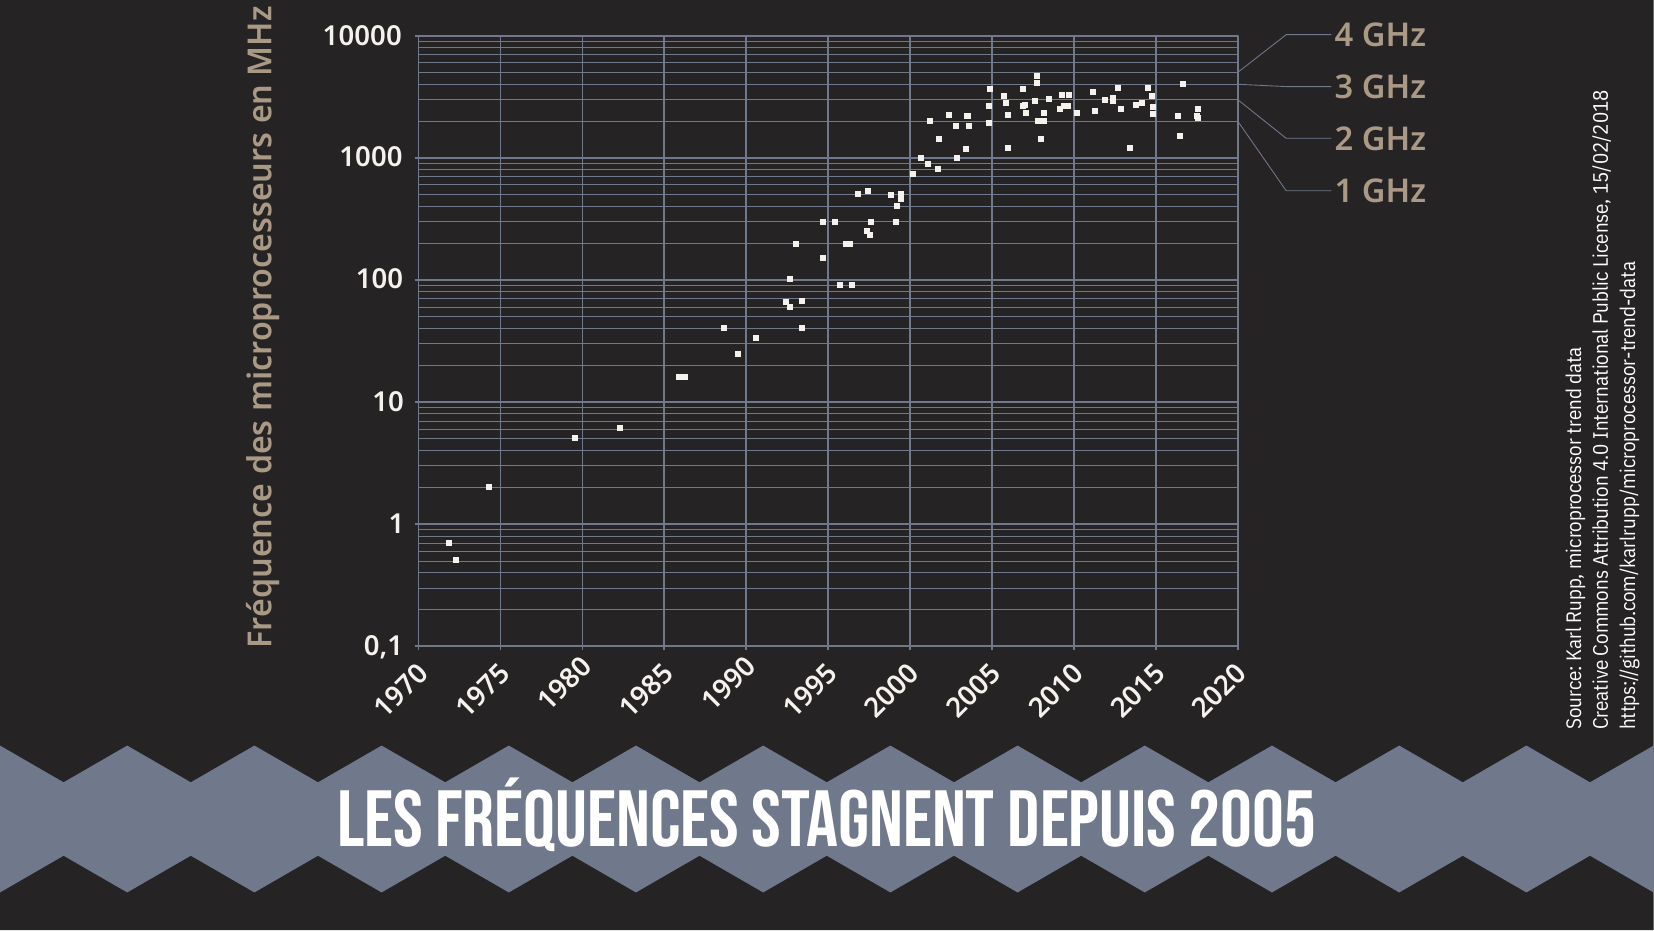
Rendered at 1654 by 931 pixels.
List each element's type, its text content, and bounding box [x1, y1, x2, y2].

picture [0, 0, 1552, 742]
title Les fréquences stagnent depuis 2005 [54, 768, 1600, 877]
text_box Source: Karl Rupp, microprocessor trend data Creative Commons Attribution 4.0 International Public License, 15/02/2018 https://github.com/karlrupp/microprocessor-trend-data [1552, 0, 1654, 745]
